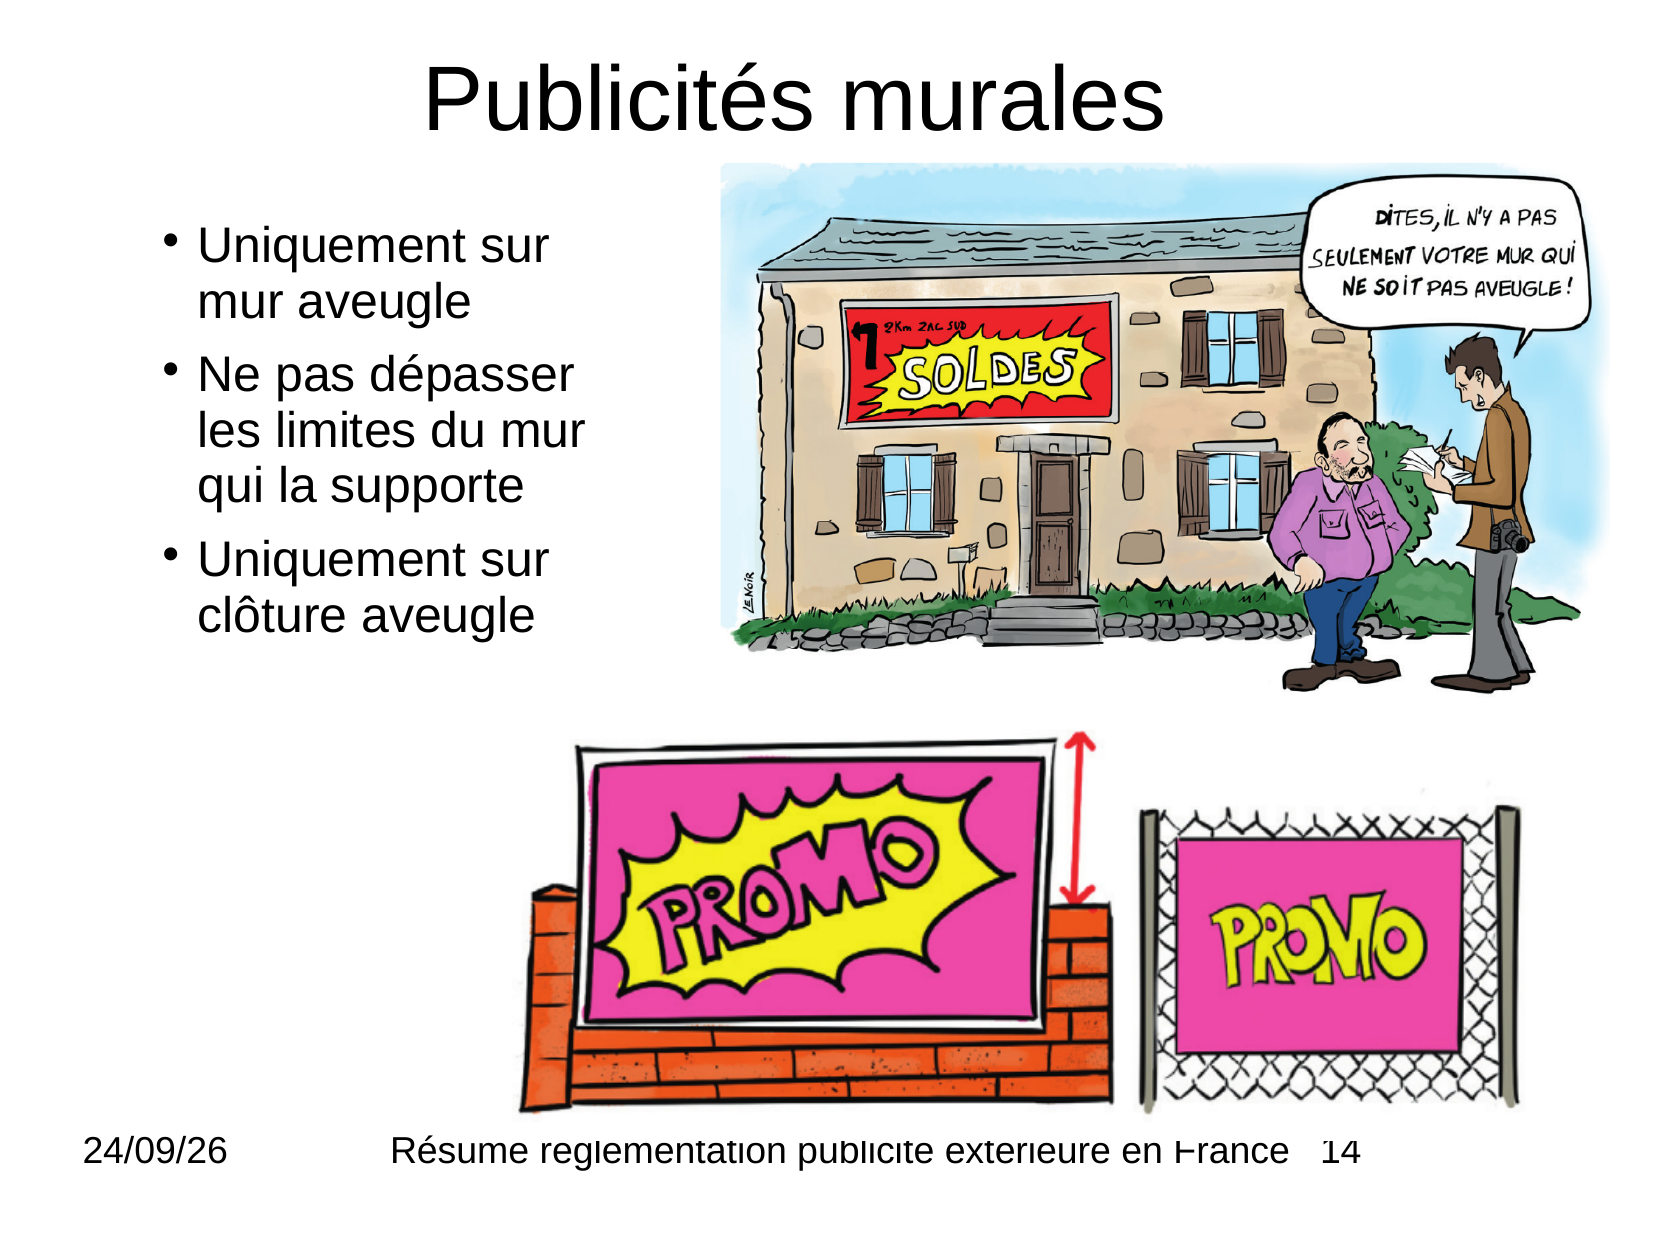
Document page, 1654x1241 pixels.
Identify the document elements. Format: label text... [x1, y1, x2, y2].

title Publicités murales [390, 45, 1201, 148]
picture [720, 161, 1610, 705]
picture [489, 716, 1561, 1141]
text_box Uniquement sur mur aveugle Ne pas dépasser les limites du mur qui la supporte Uniquement sur clôture aveugle [15, 214, 601, 676]
